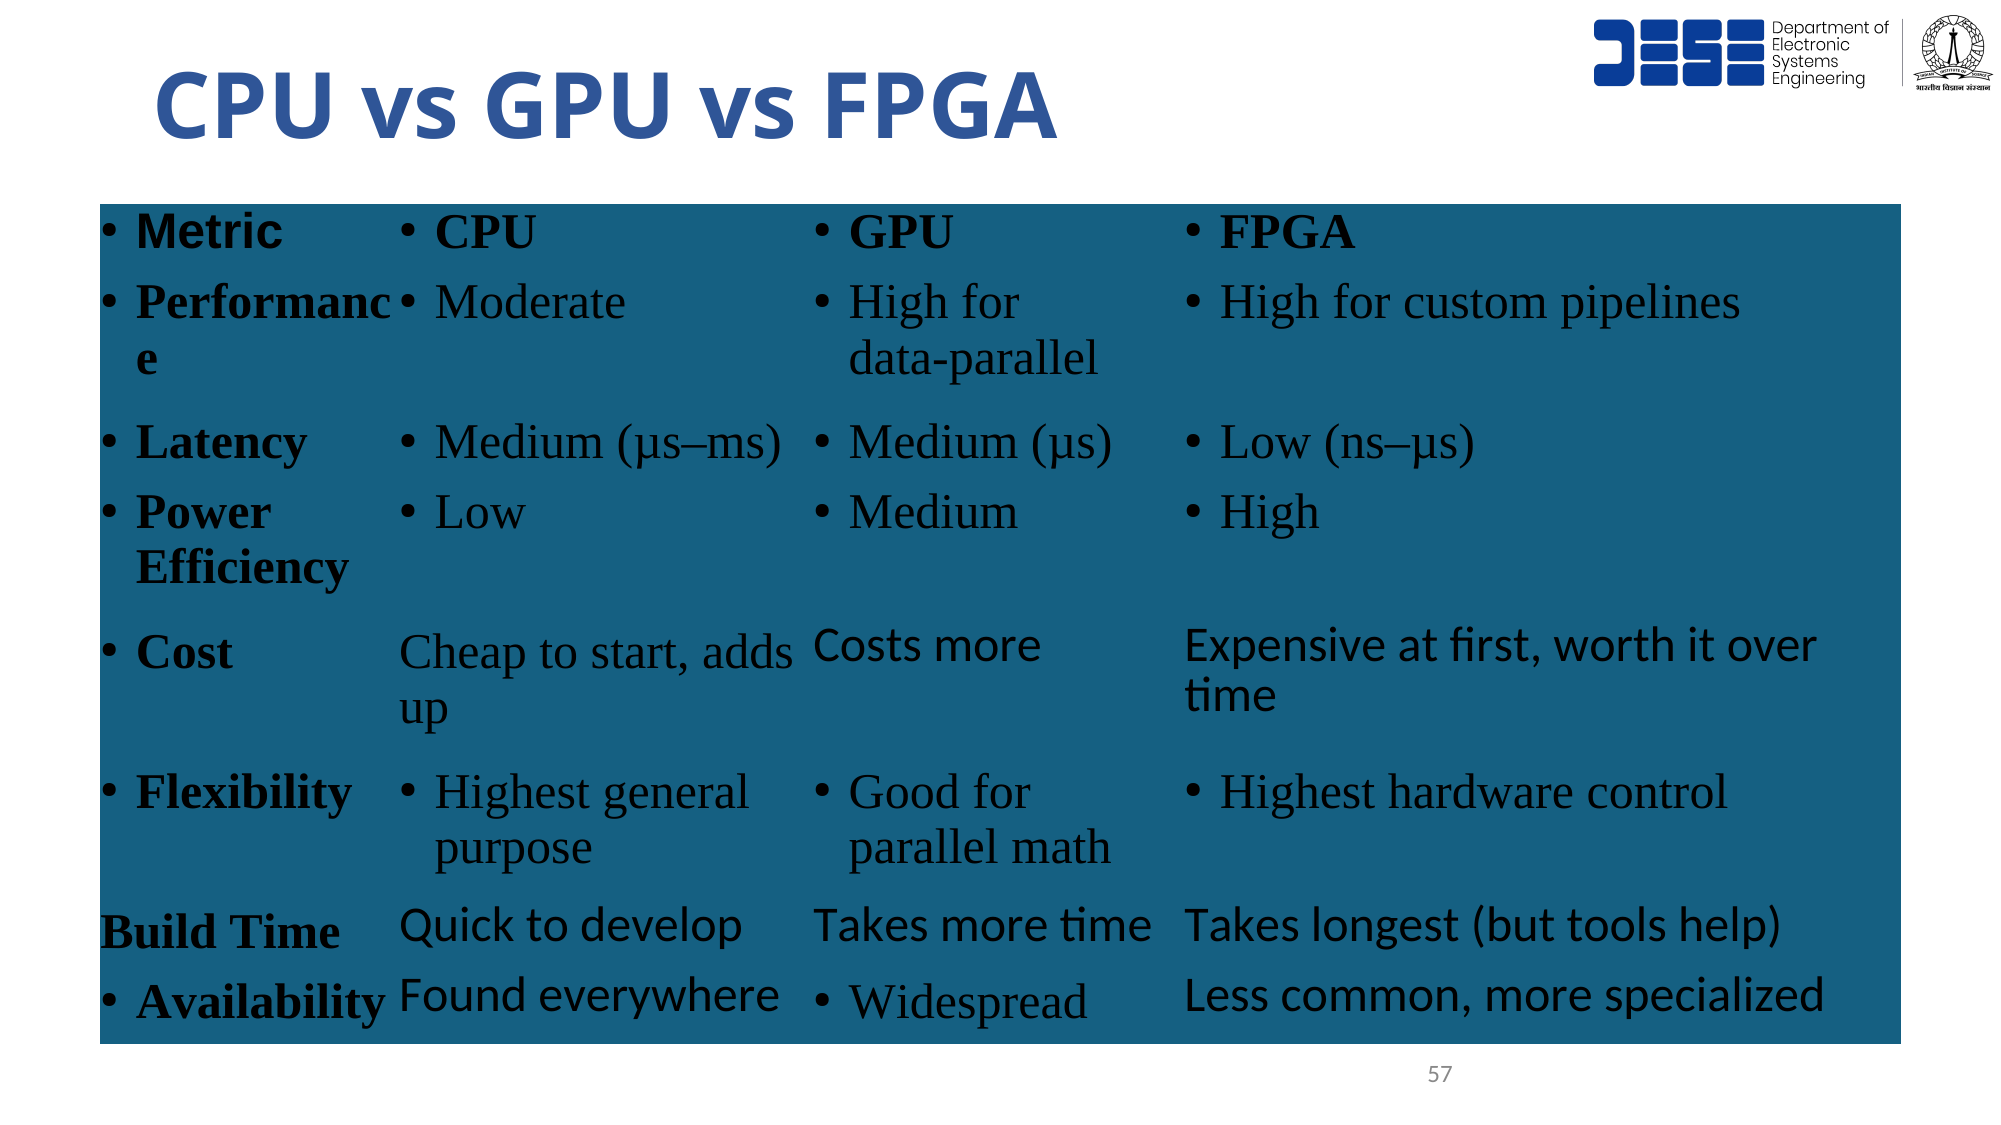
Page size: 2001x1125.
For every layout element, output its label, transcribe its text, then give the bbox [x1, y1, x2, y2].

table_cell Medium [813, 484, 1184, 624]
table_cell Flexibility [100, 764, 399, 904]
table_cell Power Efficiency [100, 484, 399, 624]
table_header GPU [813, 204, 1184, 274]
table_cell Found everywhere [399, 974, 813, 1044]
table_header FPGA [1184, 204, 1901, 274]
table_cell Medium (µs) [813, 414, 1184, 484]
table_cell High [1184, 484, 1901, 624]
table_cell Widespread [813, 974, 1184, 1044]
table_cell Low [399, 484, 813, 624]
table_cell Takes longest (but tools help) [1184, 904, 1901, 974]
table_cell Good for parallel math [813, 764, 1184, 904]
table_cell High for custom pipelines [1184, 274, 1901, 414]
table_cell Cheap to start, adds up [399, 624, 813, 764]
table_cell Expensive at first, worth it over time [1184, 624, 1901, 764]
table_cell High for data‑parallel [813, 274, 1184, 414]
table_cell Build Time [100, 904, 399, 974]
text_box [1412, 1042, 1863, 1103]
table_cell Takes more time [813, 904, 1184, 974]
table_cell Quick to develop [399, 904, 813, 974]
table_cell Highest general purpose [399, 764, 813, 904]
table_cell Latency [100, 414, 399, 484]
table_cell Cost [100, 624, 399, 764]
title CPU vs GPU vs FPGA [137, 0, 1863, 204]
table_cell Highest hardware control [1184, 764, 1901, 904]
table_cell Medium (µs–ms) [399, 414, 813, 484]
table_header Metric [100, 204, 399, 274]
table_cell Less common, more specialized [1184, 974, 1901, 1044]
table_cell Availability [100, 974, 399, 1044]
table_header CPU [399, 204, 813, 274]
table_cell Moderate [399, 274, 813, 414]
table_cell Low (ns–µs) [1184, 414, 1901, 484]
table_cell Costs more [813, 624, 1184, 764]
table_cell Performance [100, 274, 399, 414]
